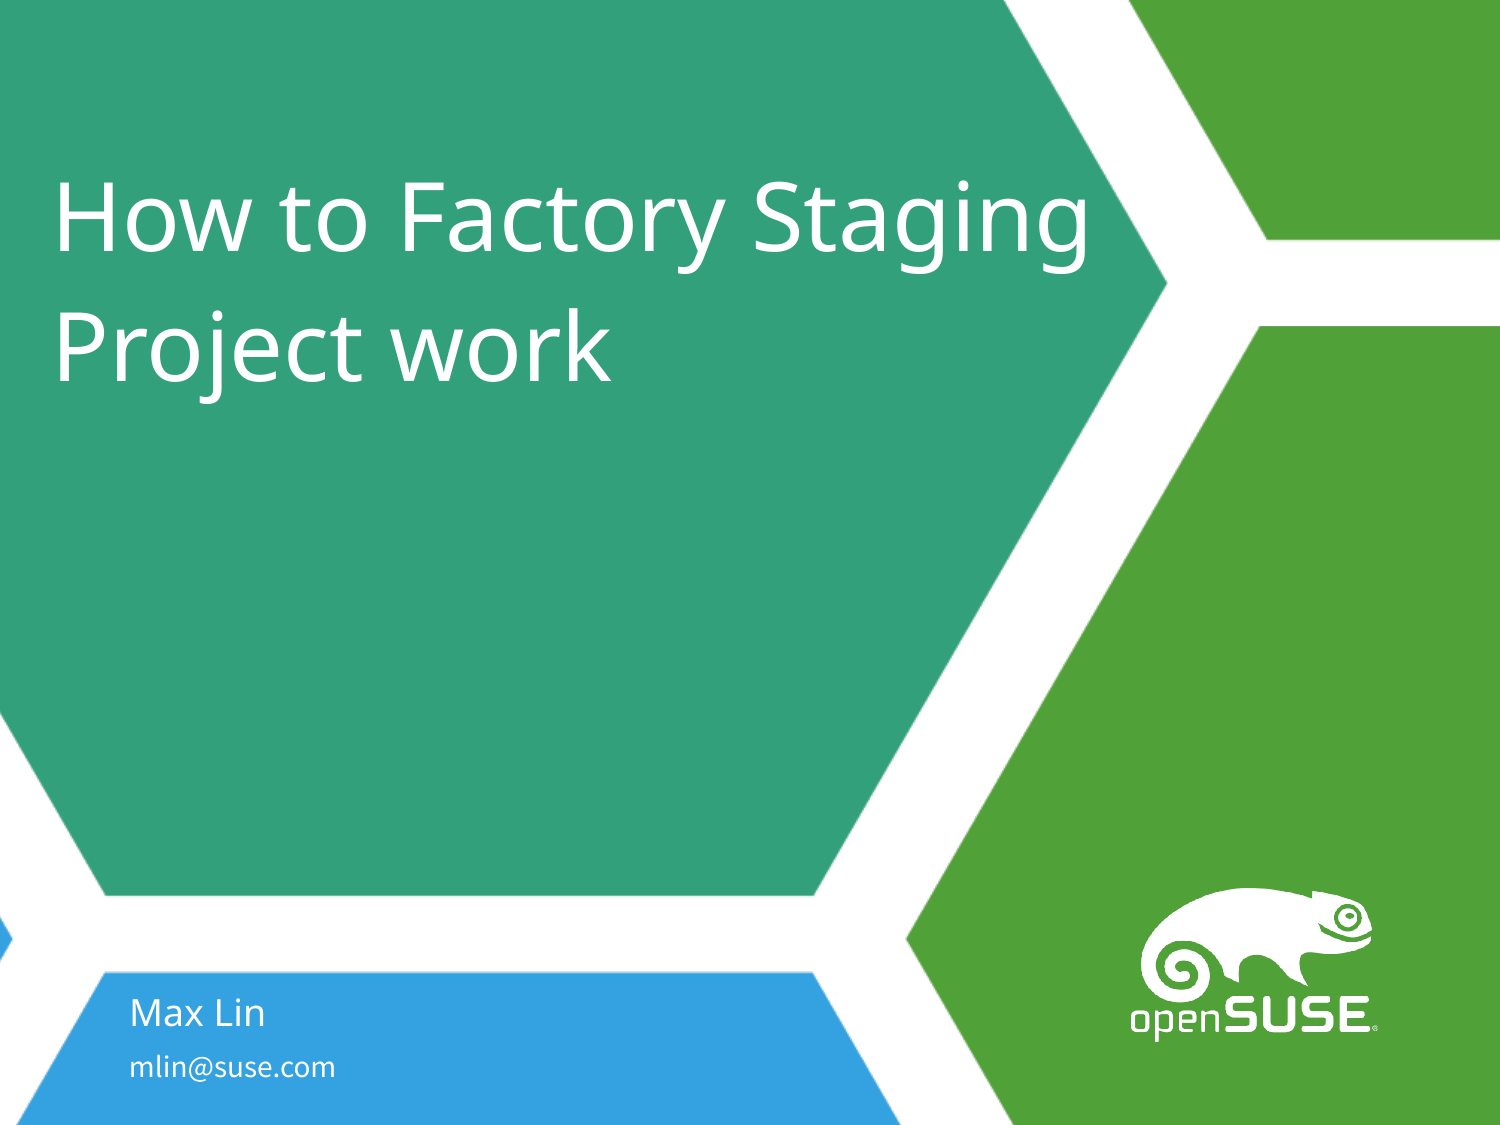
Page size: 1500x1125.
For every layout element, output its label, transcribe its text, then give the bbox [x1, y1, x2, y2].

list Max Lin mlin@suse.com [126, 986, 751, 1125]
picture [0, 0, 1500, 1125]
title How to Factory Staging Project work [51, 136, 1101, 410]
